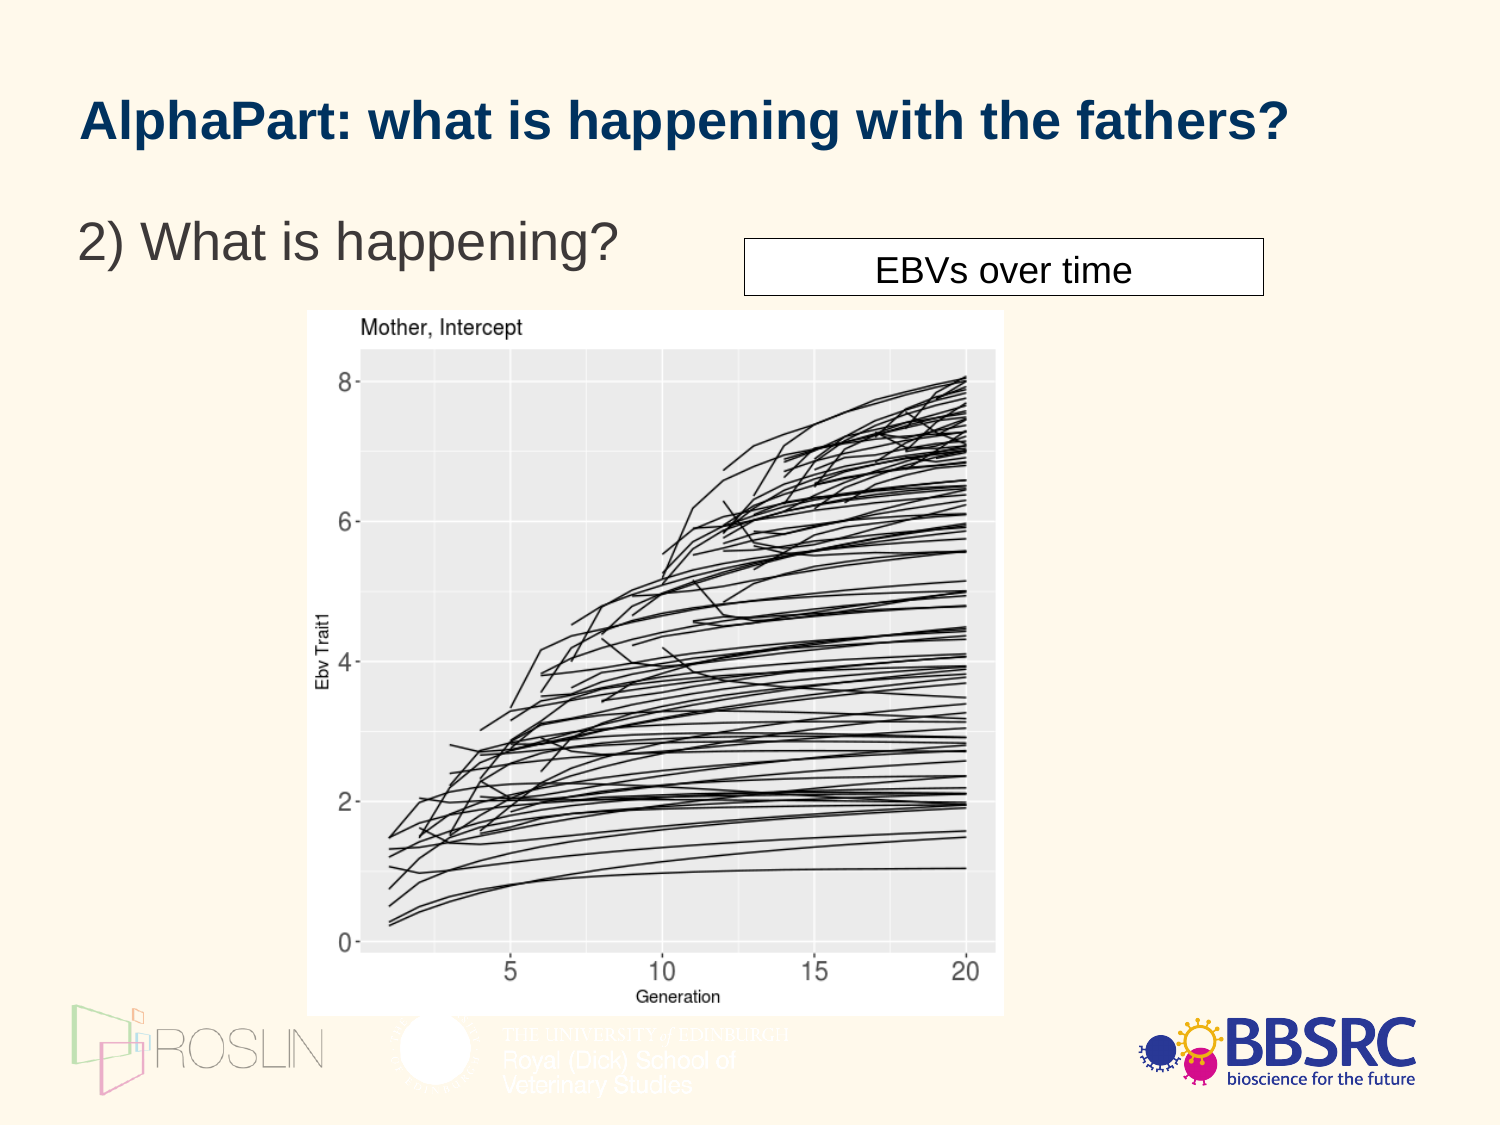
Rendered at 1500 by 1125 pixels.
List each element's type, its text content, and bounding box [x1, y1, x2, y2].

picture [1137, 1014, 1416, 1092]
text_box AlphaPart: what is happening with the fathers? [64, 78, 1425, 185]
picture [64, 310, 1004, 1118]
text_box 2) What is happening? [62, 198, 1425, 934]
text_box EBVs over time [744, 238, 1264, 296]
